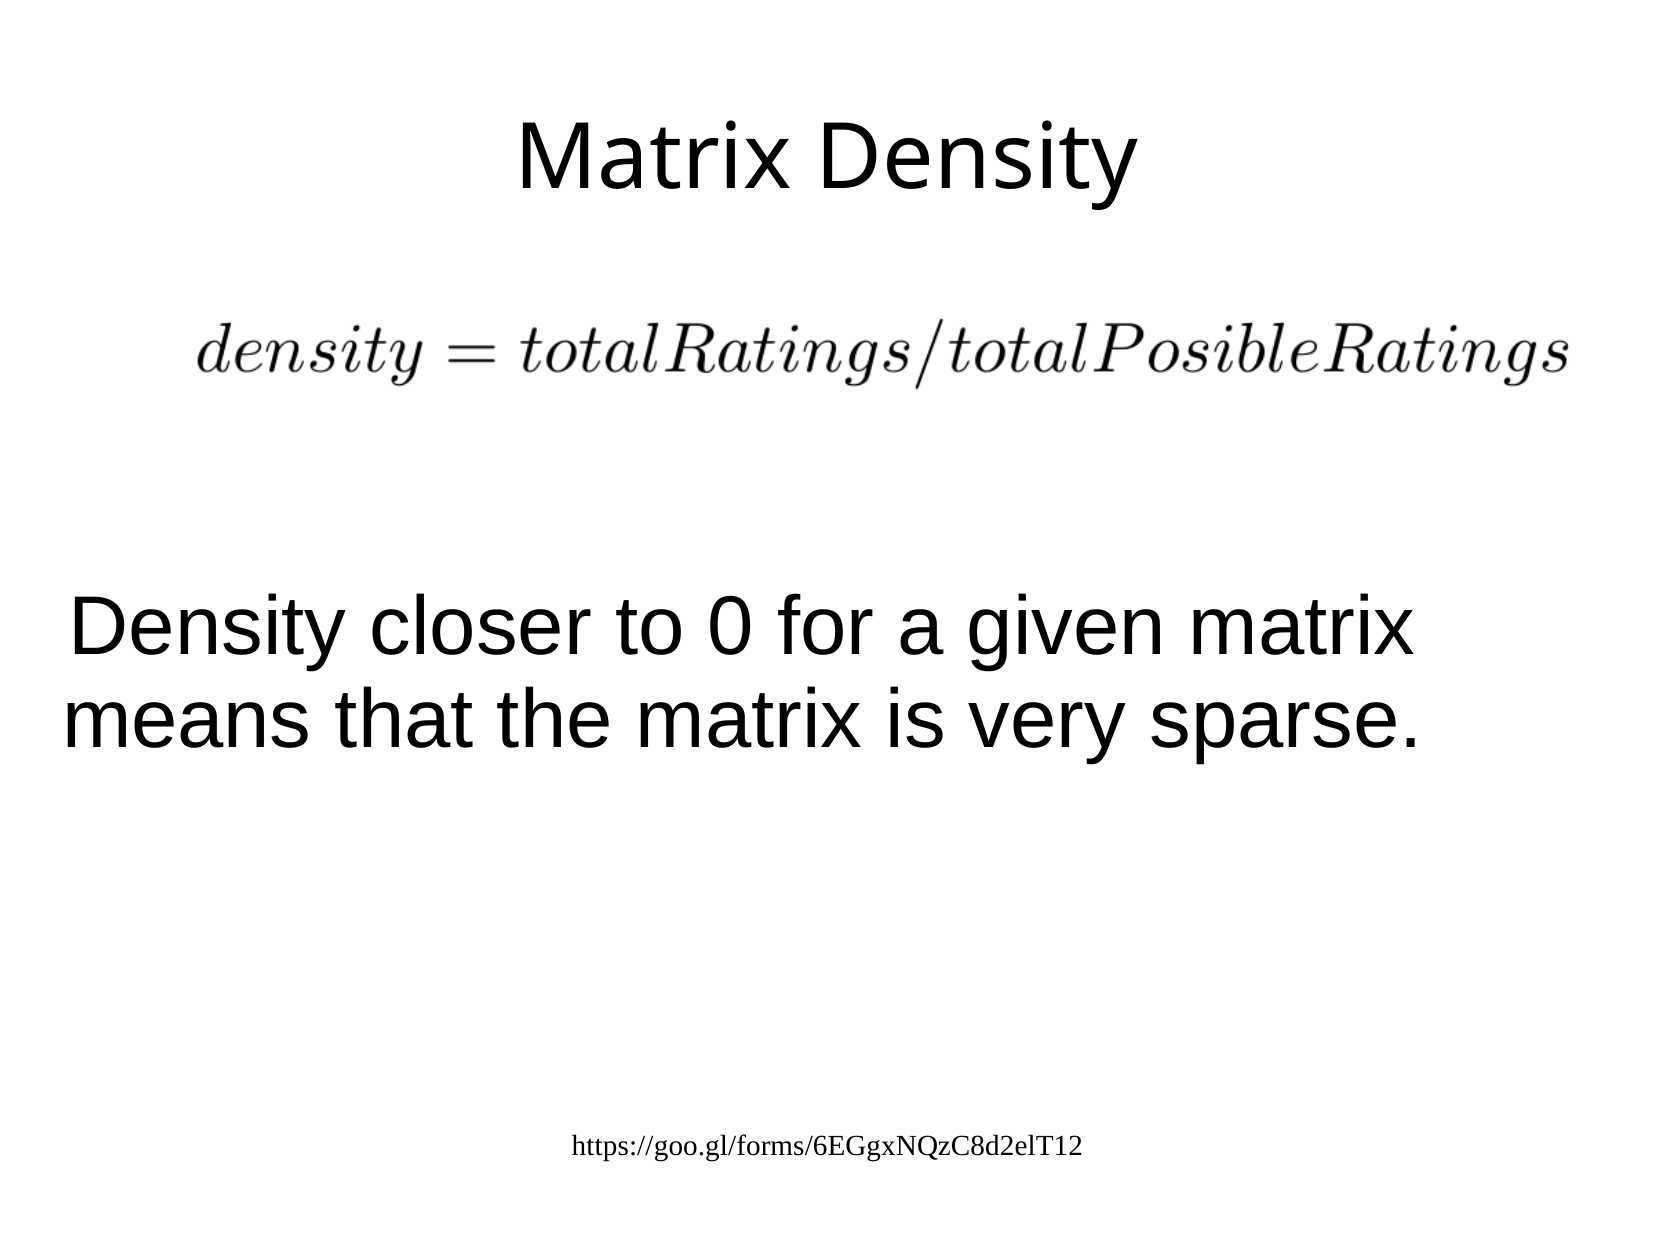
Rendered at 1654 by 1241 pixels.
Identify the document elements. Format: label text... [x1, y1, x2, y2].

picture [129, 232, 1619, 449]
title Matrix Density [82, 49, 1571, 257]
text_box Density closer to 0 for a given matrix means that the matrix is very sparse. [47, 571, 1607, 773]
